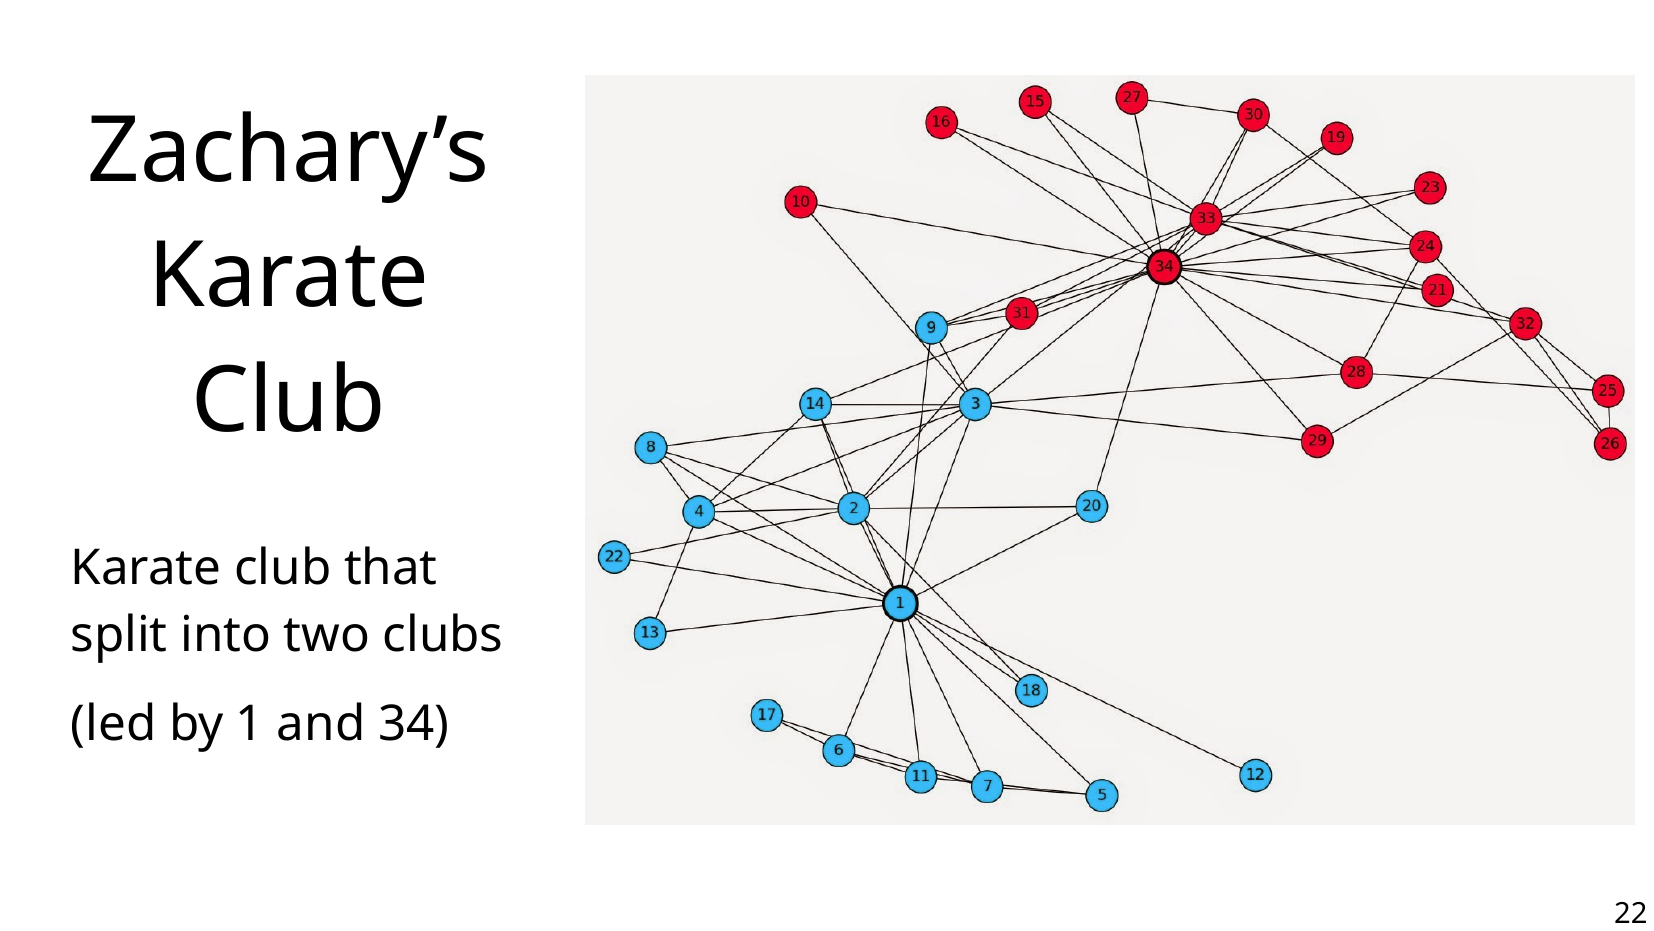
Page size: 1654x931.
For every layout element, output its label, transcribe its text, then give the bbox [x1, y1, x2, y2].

title Zachary’s Karate Club [82, 1, 496, 531]
picture [585, 75, 1635, 826]
list Karate club that split into two clubs (led by 1 and 34) [70, 531, 514, 817]
